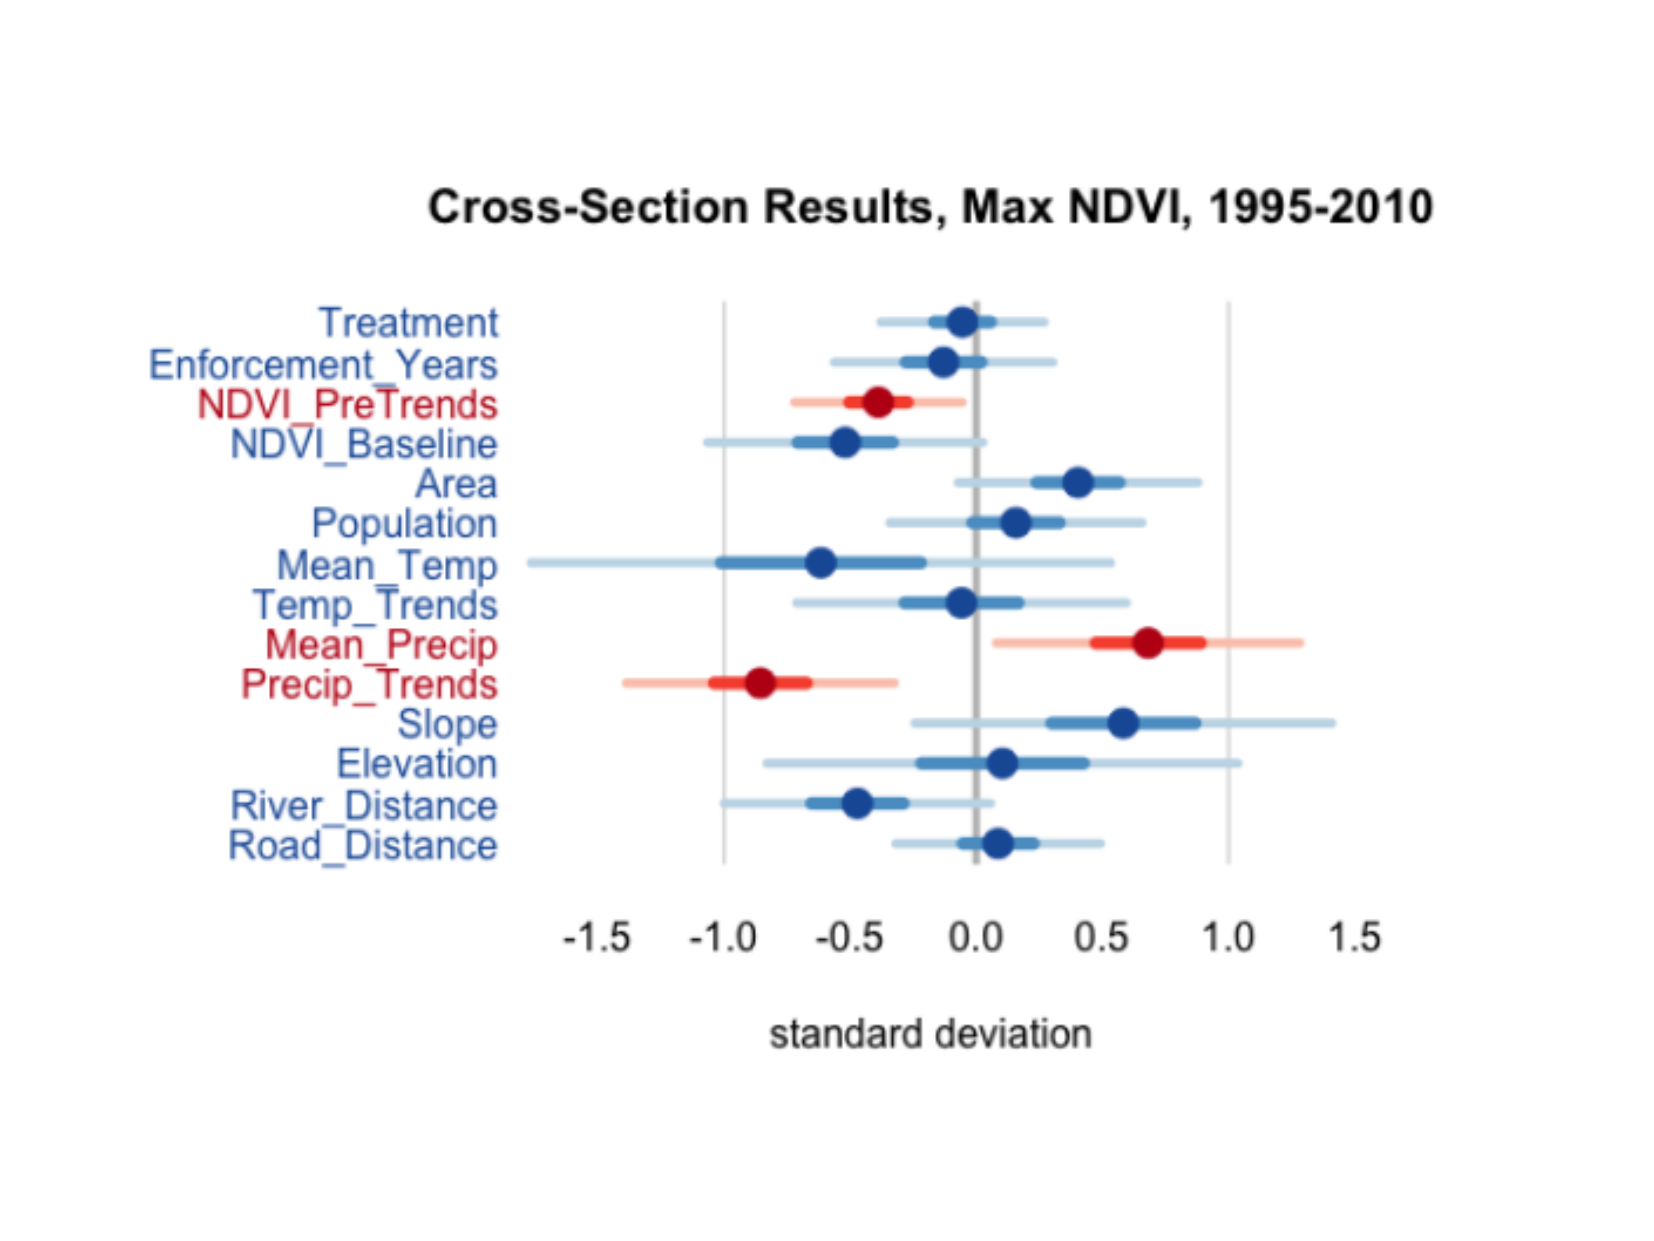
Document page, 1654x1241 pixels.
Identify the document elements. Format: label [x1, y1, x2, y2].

picture [132, 132, 1441, 1075]
